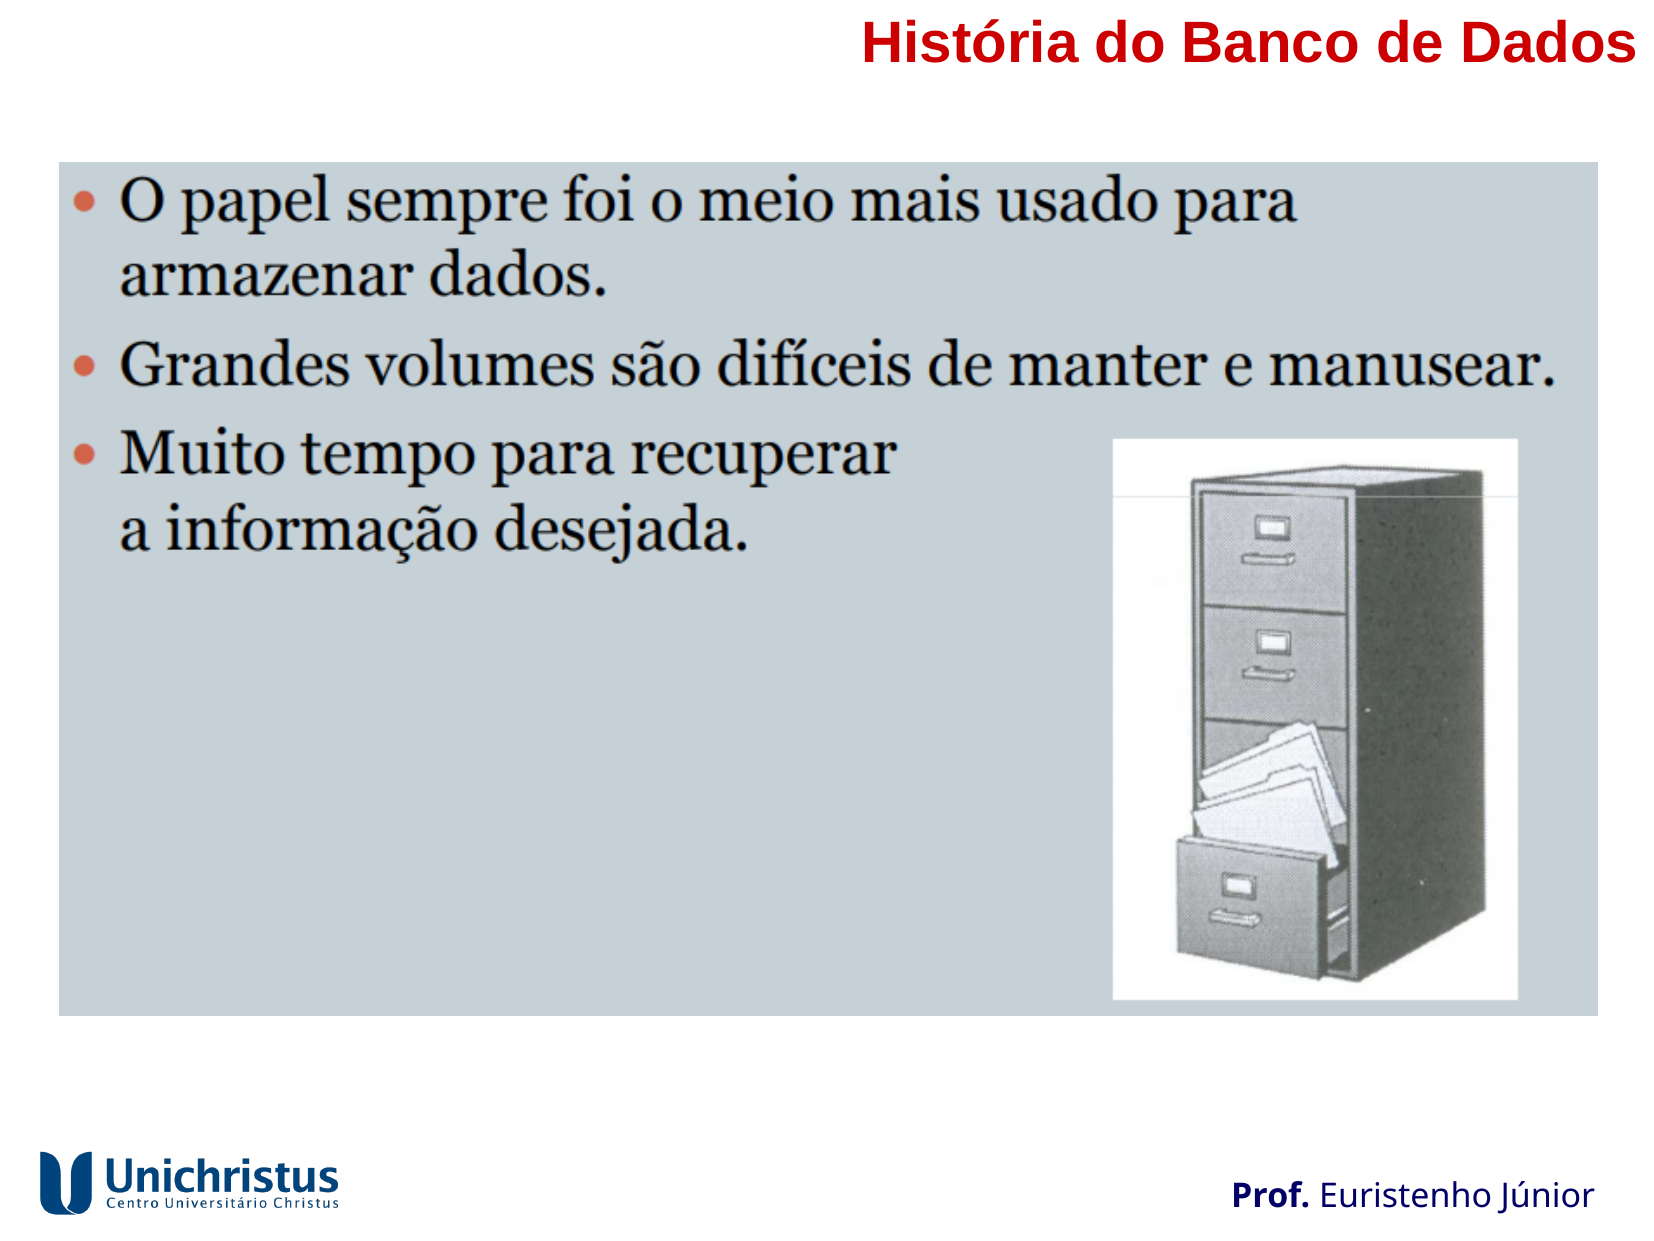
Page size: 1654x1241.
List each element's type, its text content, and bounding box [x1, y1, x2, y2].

picture [35, 1148, 343, 1217]
text_box História do Banco de Dados [846, 2, 1654, 83]
text_box Prof. Euristenho Júnior [1216, 1163, 1654, 1224]
picture [59, 162, 1598, 1016]
